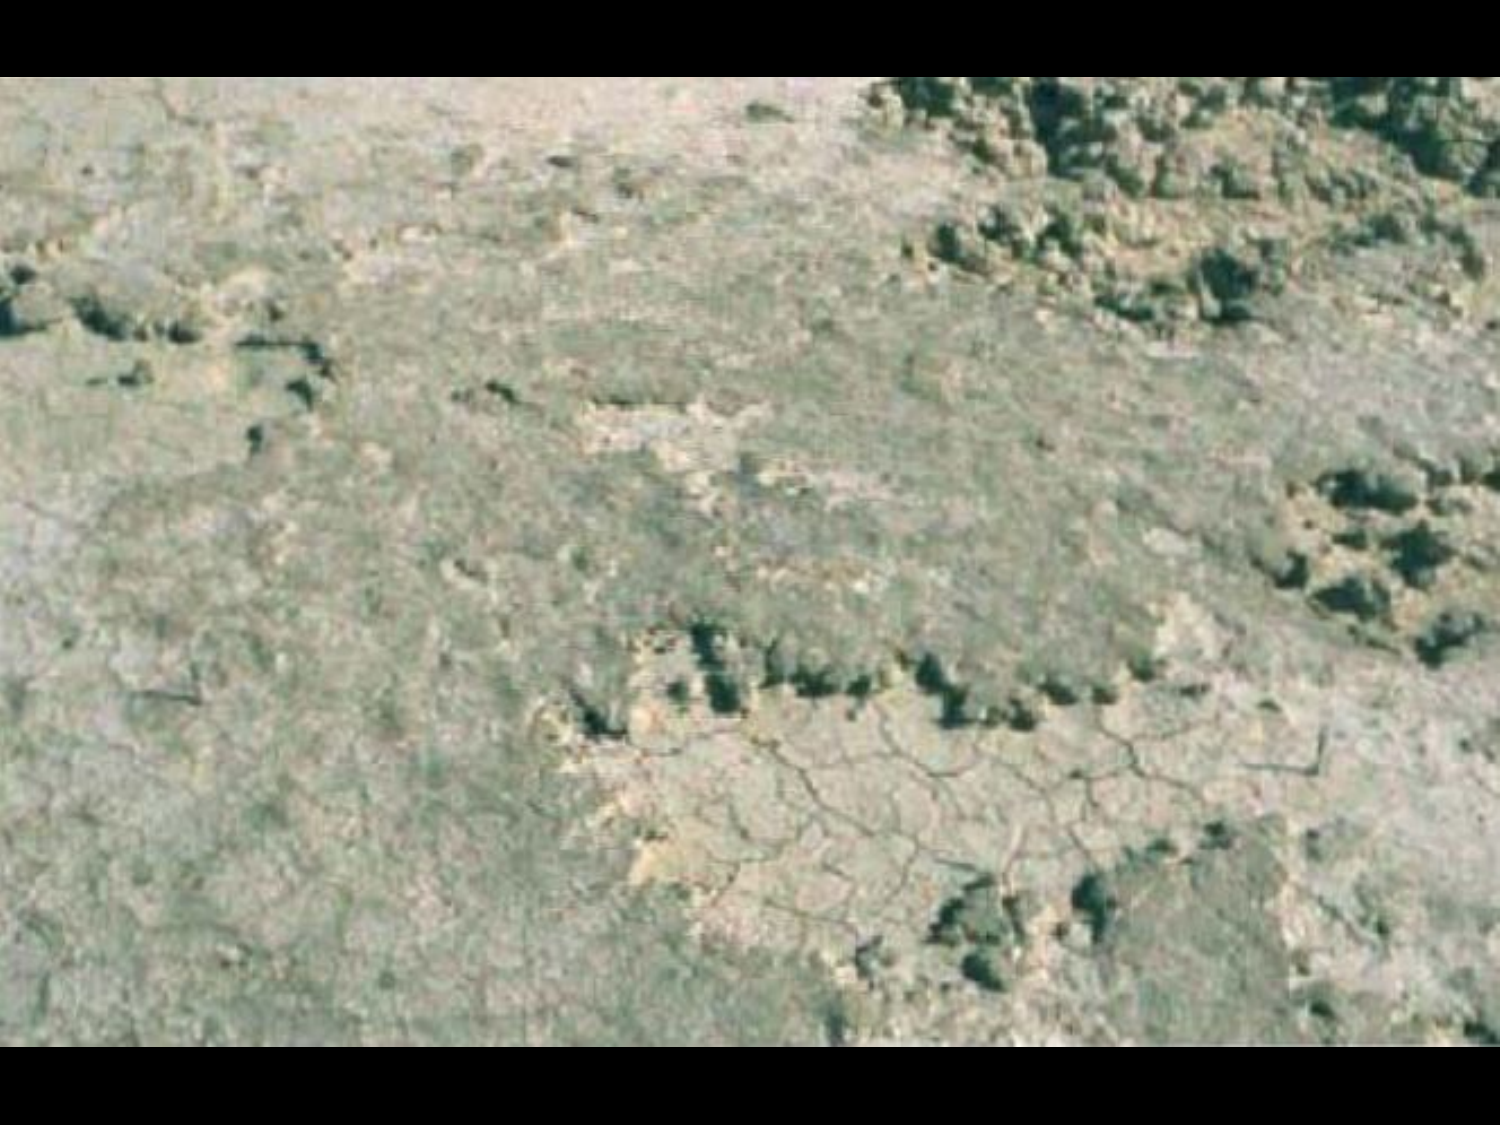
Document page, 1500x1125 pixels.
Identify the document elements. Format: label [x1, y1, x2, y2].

picture [0, 77, 1500, 1048]
